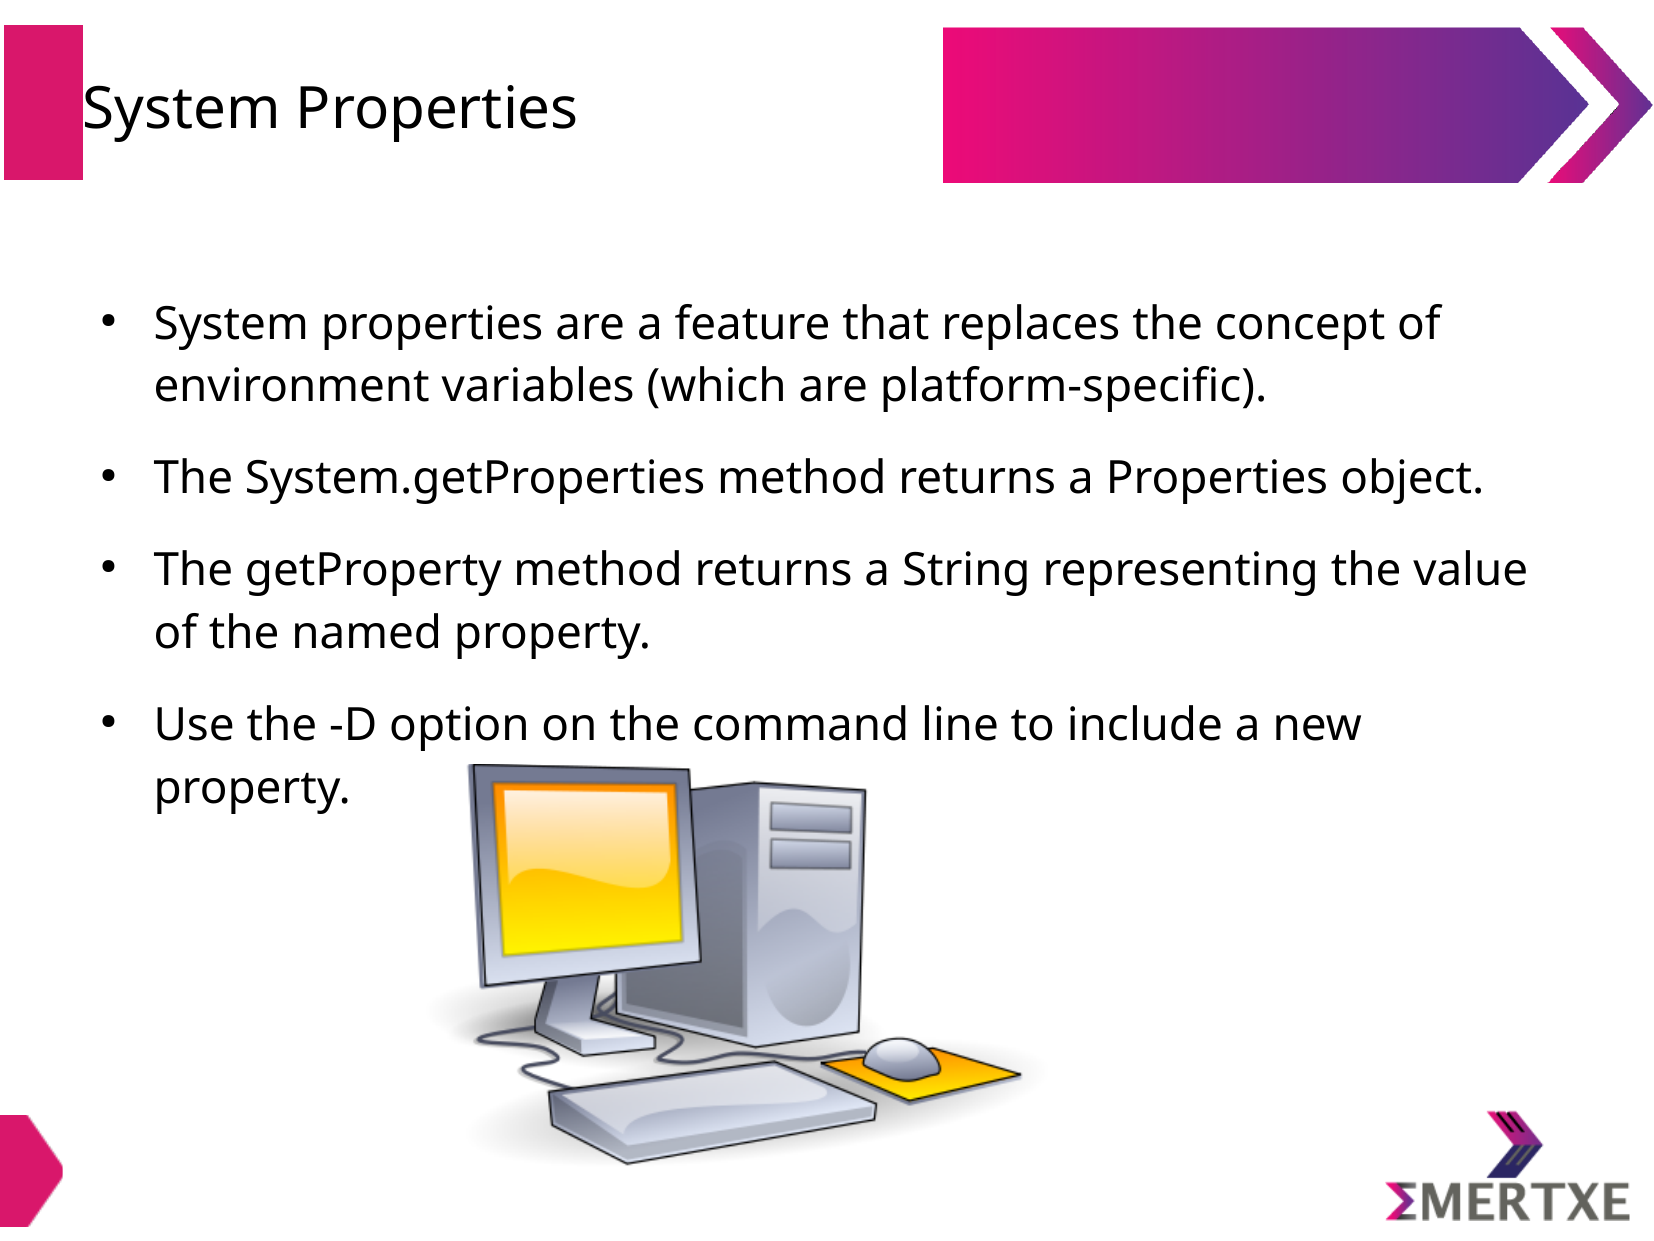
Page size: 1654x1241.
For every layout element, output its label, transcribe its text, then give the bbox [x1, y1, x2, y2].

list System properties are a feature that replaces the concept of environment variables (which are platform-specific). The System.getProperties method returns a Properties object. The getProperty method returns a String representing the value of the named property. Use the -D option on the command line to include a new property. [82, 290, 1571, 1010]
picture [1385, 1107, 1631, 1221]
picture [425, 764, 1051, 1167]
picture [1571, 27, 1653, 183]
title System Properties [82, 2, 1571, 210]
